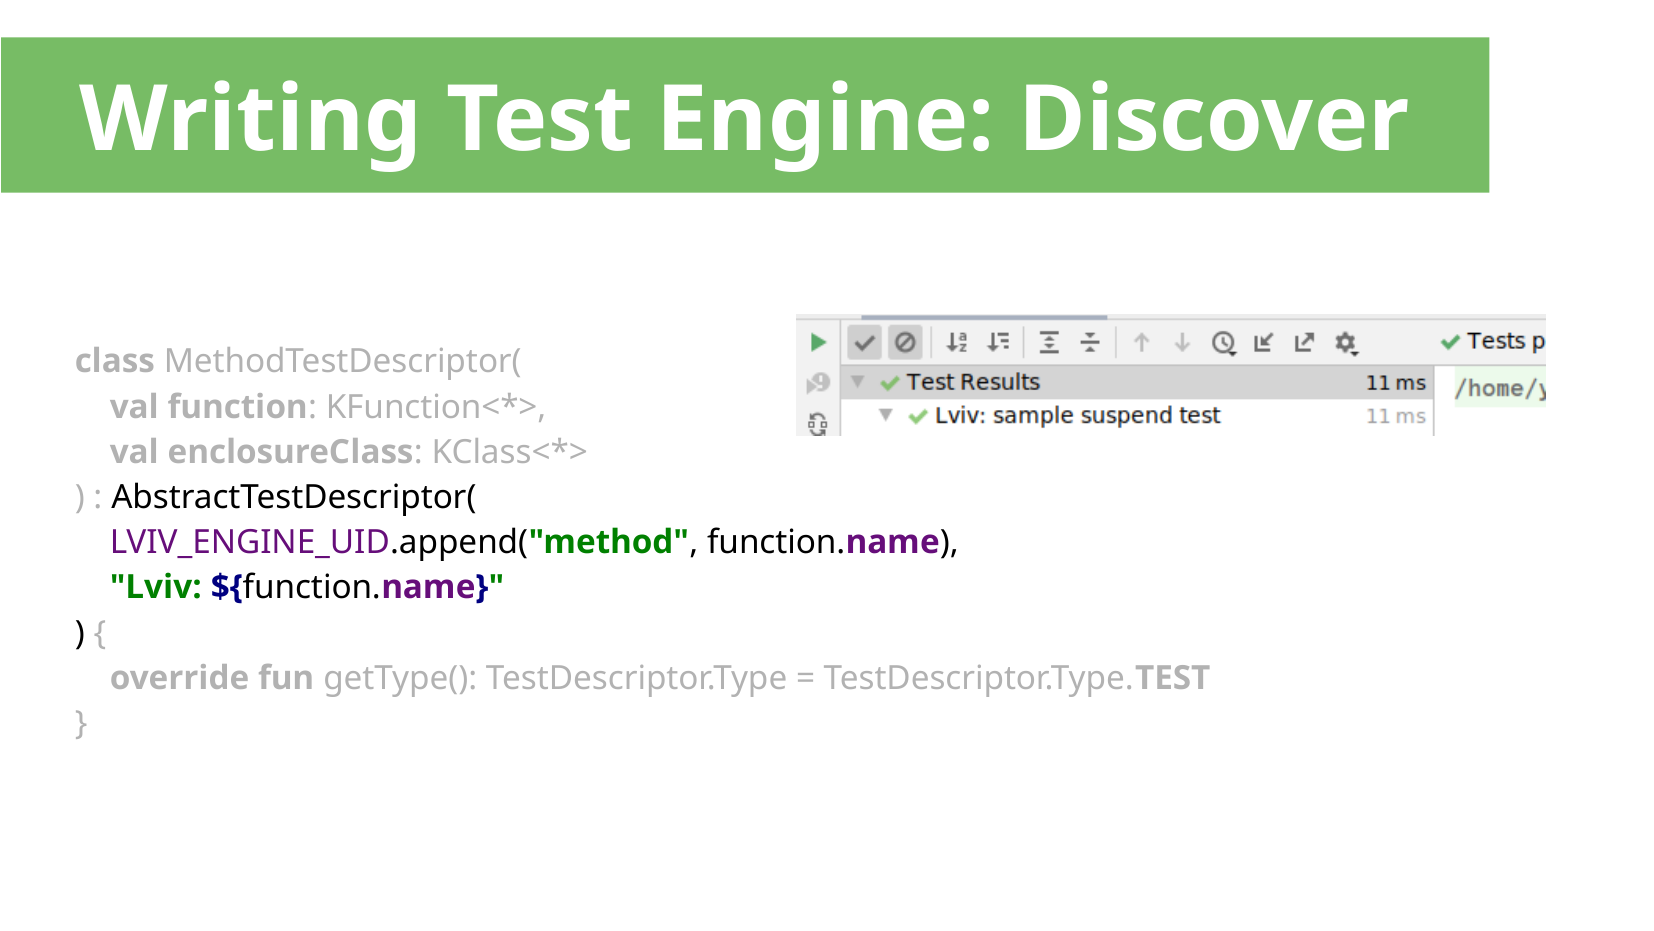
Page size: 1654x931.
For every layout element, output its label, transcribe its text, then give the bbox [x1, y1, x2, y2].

picture [796, 314, 1546, 436]
title Writing Test Engine: Discover [1, 37, 1490, 193]
text_box class MethodTestDescriptor( val function: KFunction<*>, val enclosureClass: KClass<*> ) : AbstractTestDescriptor( LVIV_ENGINE_UID.append("method", function.name), "Lviv: ${function.name}" ) { override fun getType(): TestDescriptor.Type = TestDescriptor.Type.TEST } [60, 330, 1570, 703]
